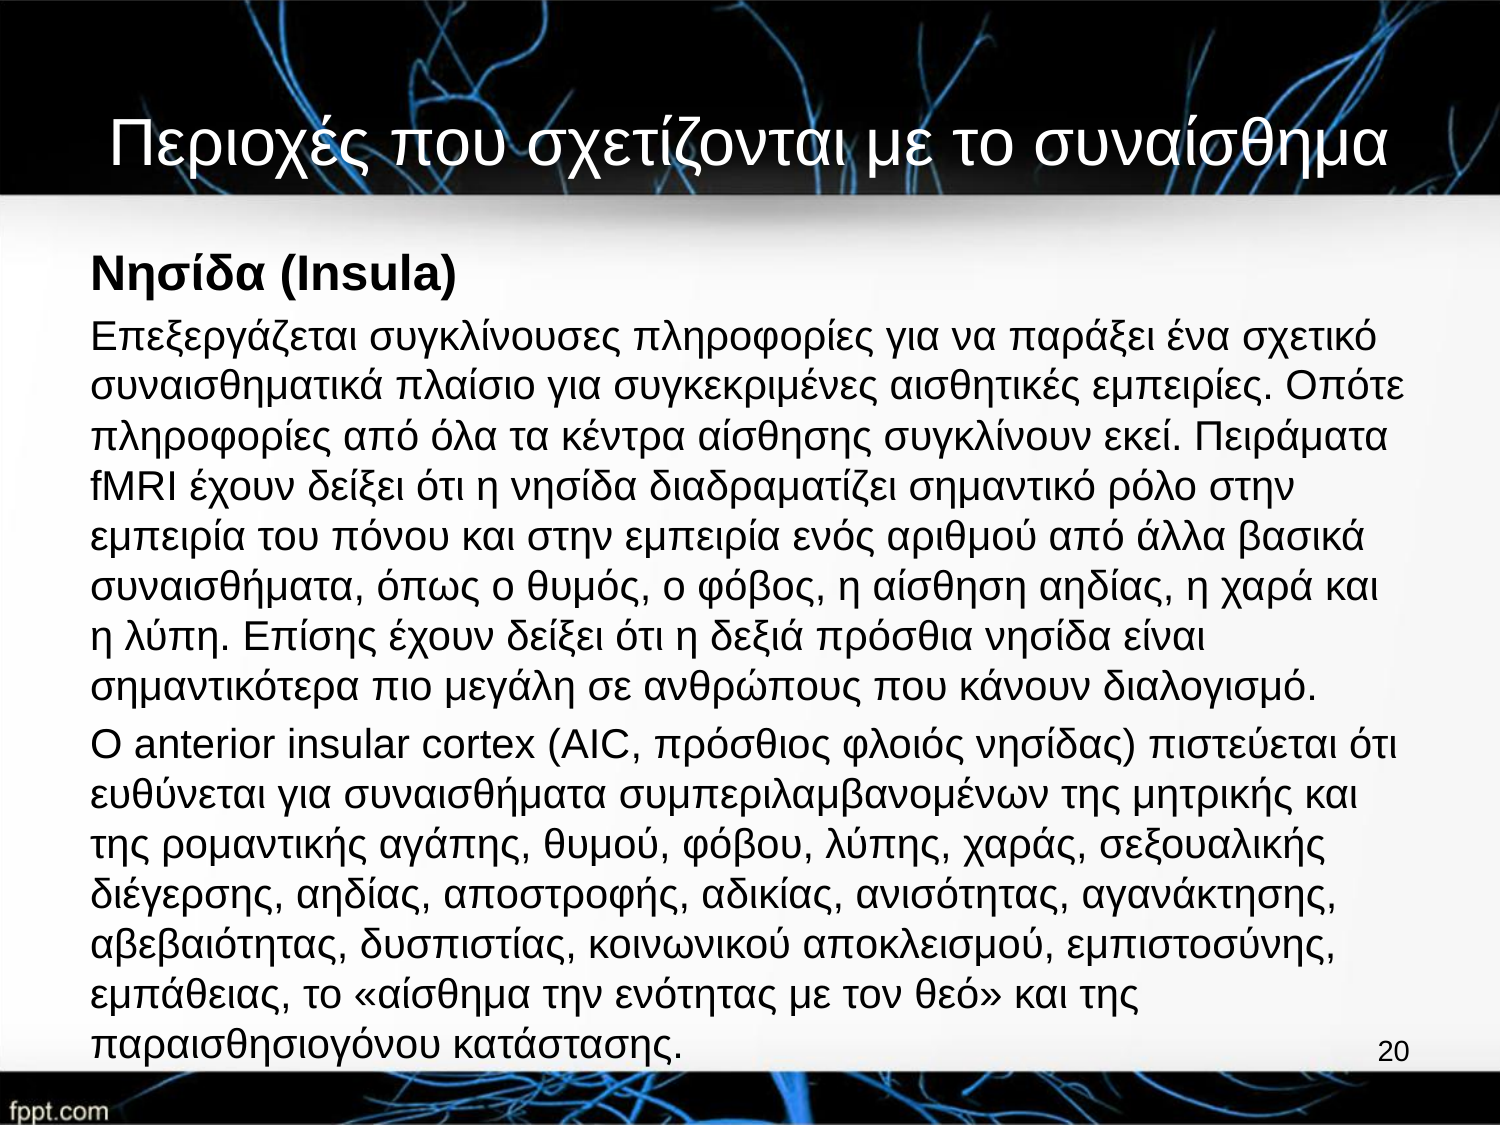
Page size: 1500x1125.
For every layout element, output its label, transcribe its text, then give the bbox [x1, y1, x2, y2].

title Περιοχές που σχετίζονται με το συναίσθημα [75, 45, 1425, 232]
picture [0, 0, 1500, 1125]
list Νησίδα (Insula) Επεξεργάζεται συγκλίνουσες πληροφορίες για να παράξει ένα σχετικό συναισθηματικά πλαίσιο για συγκεκριμένες αισθητικές εμπειρίες. Οπότε πληροφορίες από όλα τα κέντρα αίσθησης συγκλίνουν εκεί. Πειράματα fMRI έχουν δείξει ότι η νησίδα διαδραματίζει σημαντικό ρόλο στην εμπειρία του πόνου και στην εμπειρία ενός αριθμού από άλλα βασικά συναισθήματα, όπως ο θυμός, ο φόβος, η αίσθηση αηδίας, η χαρά και η λύπη. Επίσης έχουν δείξει ότι η δεξιά πρόσθια νησίδα είναι σημαντικότερα πιο μεγάλη σε ανθρώπους που κάνουν διαλογισμό. Ο anterior insular cortex (AIC, πρόσθιος φλοιός νησίδας) πιστεύεται ότι ευθύνεται για συναισθήματα συμπεριλαμβανομένων της μητρικής και της ρομαντικής αγάπης, θυμού, φόβου, λύπης, χαράς, σεξουαλικής διέγερσης, αηδίας, αποστροφής, αδικίας, ανισότητας, αγανάκτησης, αβεβαιότητας, δυσπιστίας, κοινωνικού αποκλεισμού, εμπιστοσύνης, εμπάθειας, το «αίσθημα την ενότητας με τον θεό» και της παραισθησιογόνου κατάστασης. [75, 232, 1425, 975]
